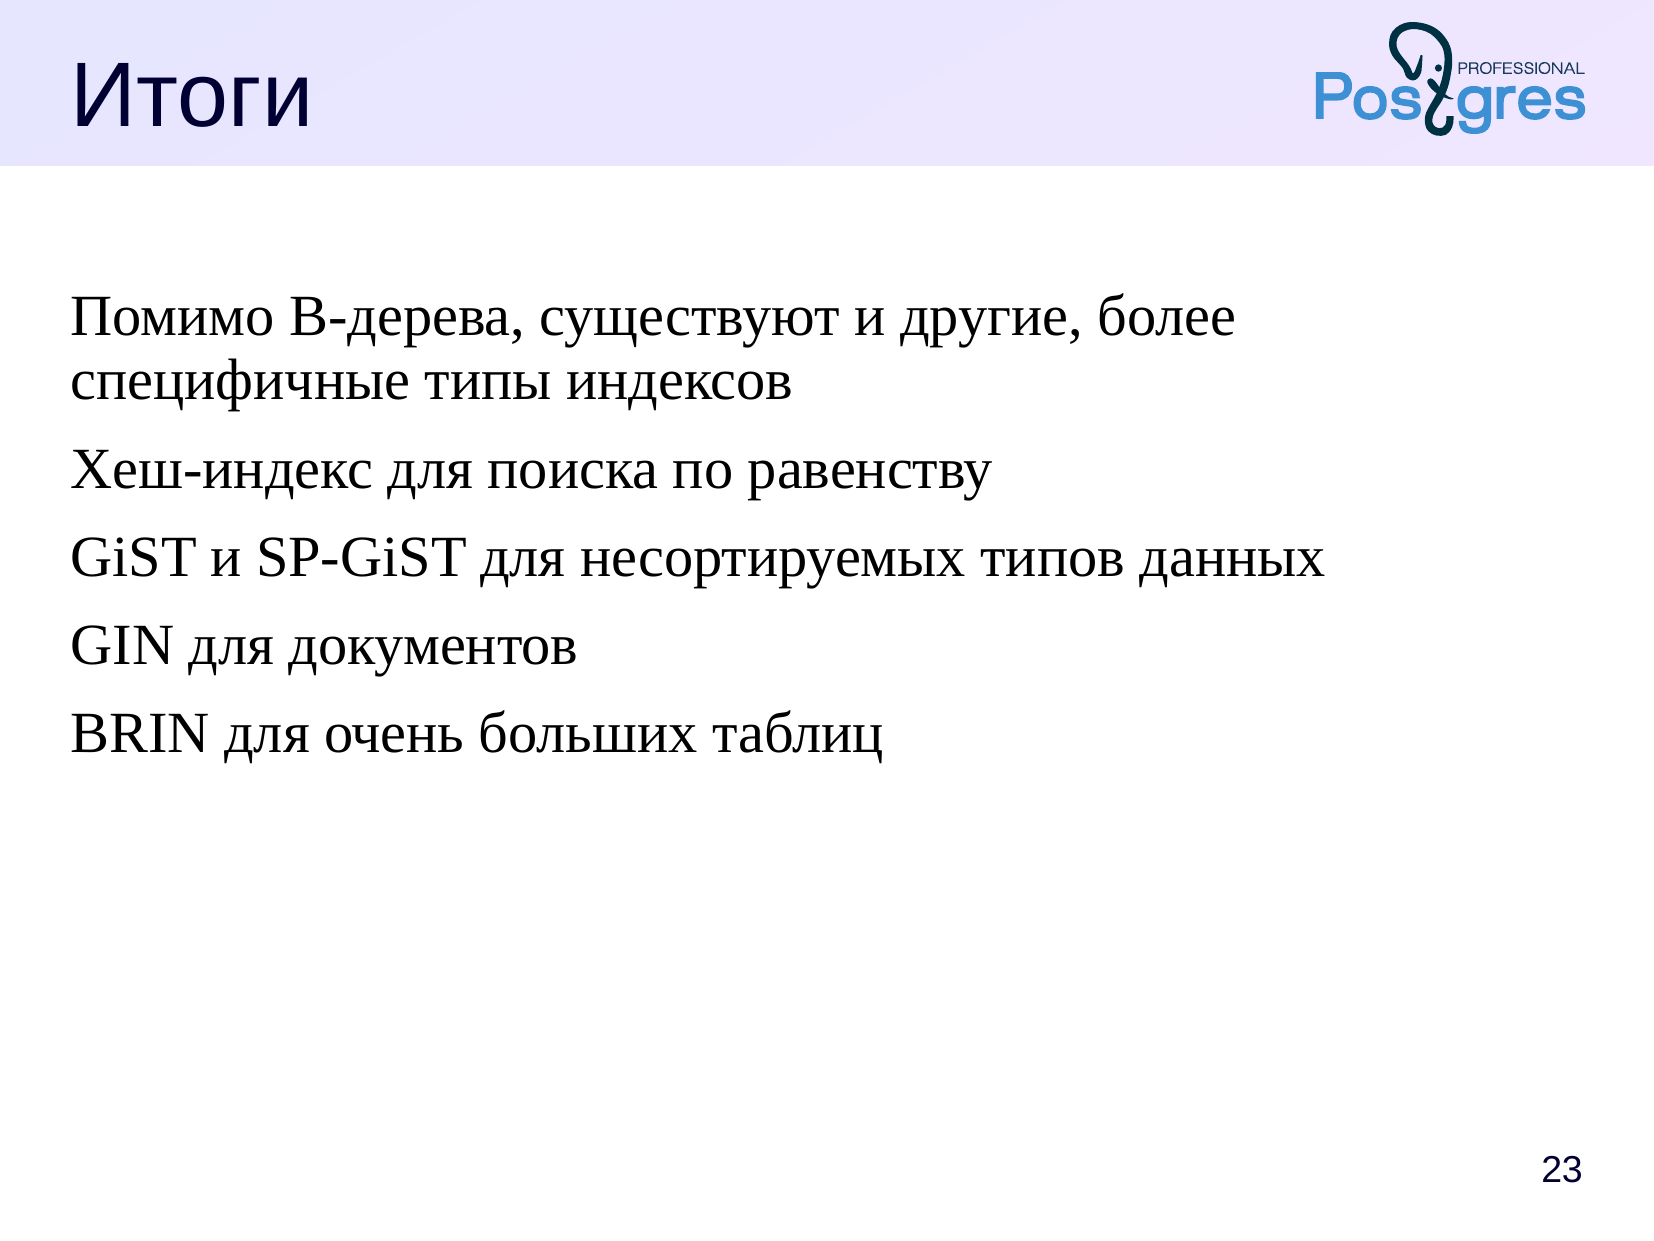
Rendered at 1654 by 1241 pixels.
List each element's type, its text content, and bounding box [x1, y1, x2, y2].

title Итоги [70, 43, 1241, 147]
list Помимо B-дерева, существуют и другие, более специфичные типы индексов Хеш-индекс для поиска по равенству GiST и SP-GiST для несортируемых типов данных GIN для документов BRIN для очень больших таблиц [70, 283, 1583, 1134]
